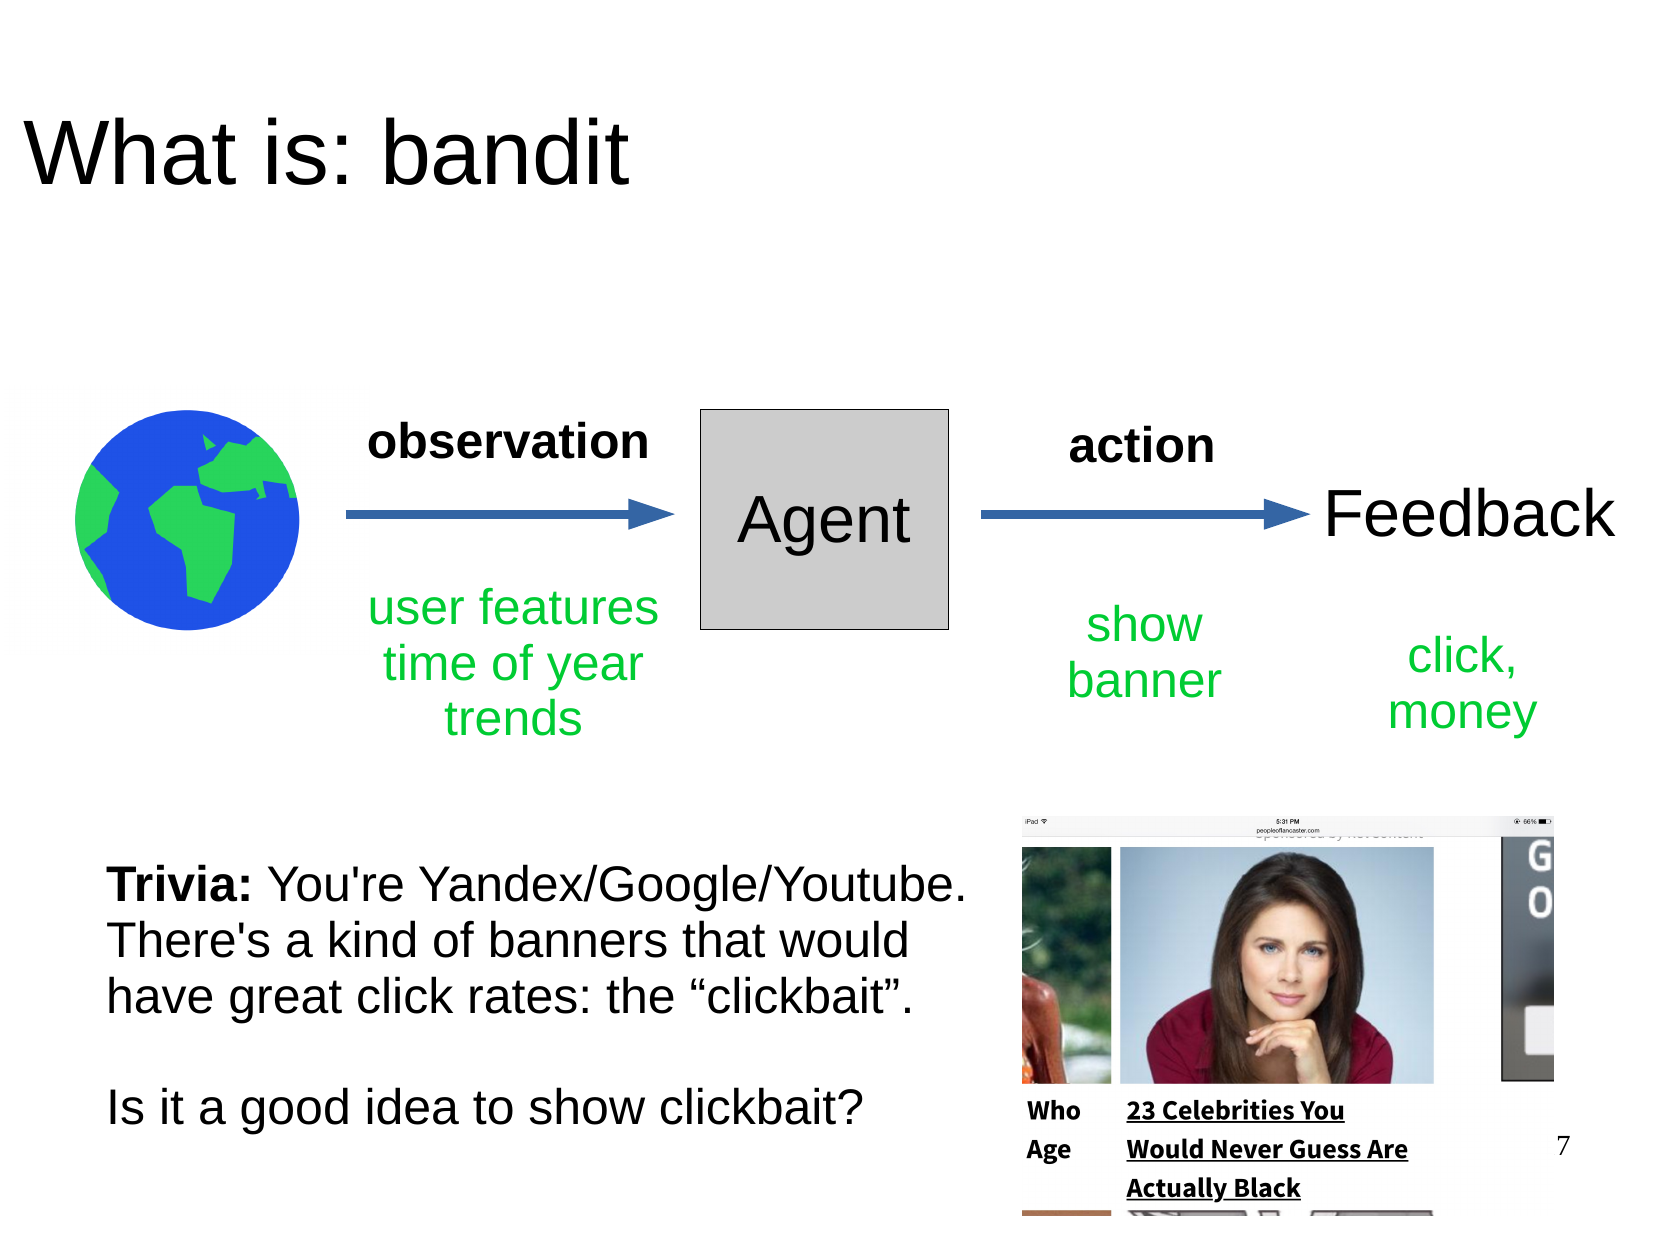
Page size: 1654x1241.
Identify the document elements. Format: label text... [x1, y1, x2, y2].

text_box user features time of year trends [338, 571, 689, 756]
picture [4, 385, 370, 655]
text_box observation [352, 406, 666, 478]
text_box click, money [1310, 619, 1615, 748]
list [36, 781, 1336, 1241]
text_box Agent [700, 409, 949, 630]
text_box show banner [976, 589, 1327, 717]
picture [1022, 816, 1554, 1216]
text_box action [1053, 409, 1231, 481]
title What is: bandit [23, 49, 1512, 257]
text_box Feedback [1259, 468, 1654, 559]
